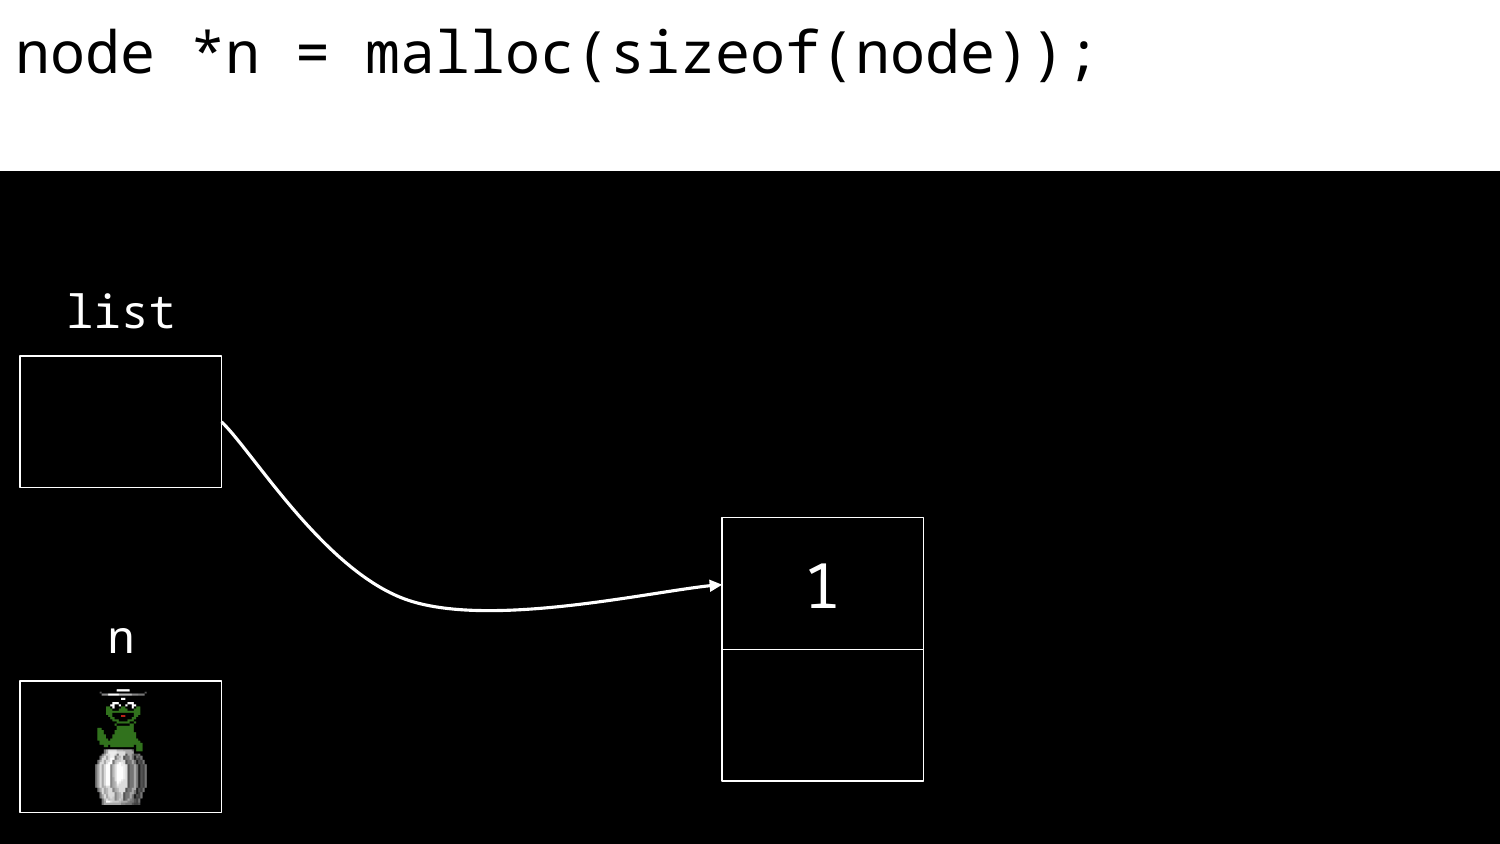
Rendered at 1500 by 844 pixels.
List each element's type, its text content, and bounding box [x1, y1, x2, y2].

picture [93, 687, 149, 807]
text_box 1 [722, 517, 924, 649]
text_box list [50, 267, 192, 334]
title node *n = malloc(sizeof(node)); [0, 0, 1500, 171]
text_box n [50, 592, 192, 659]
